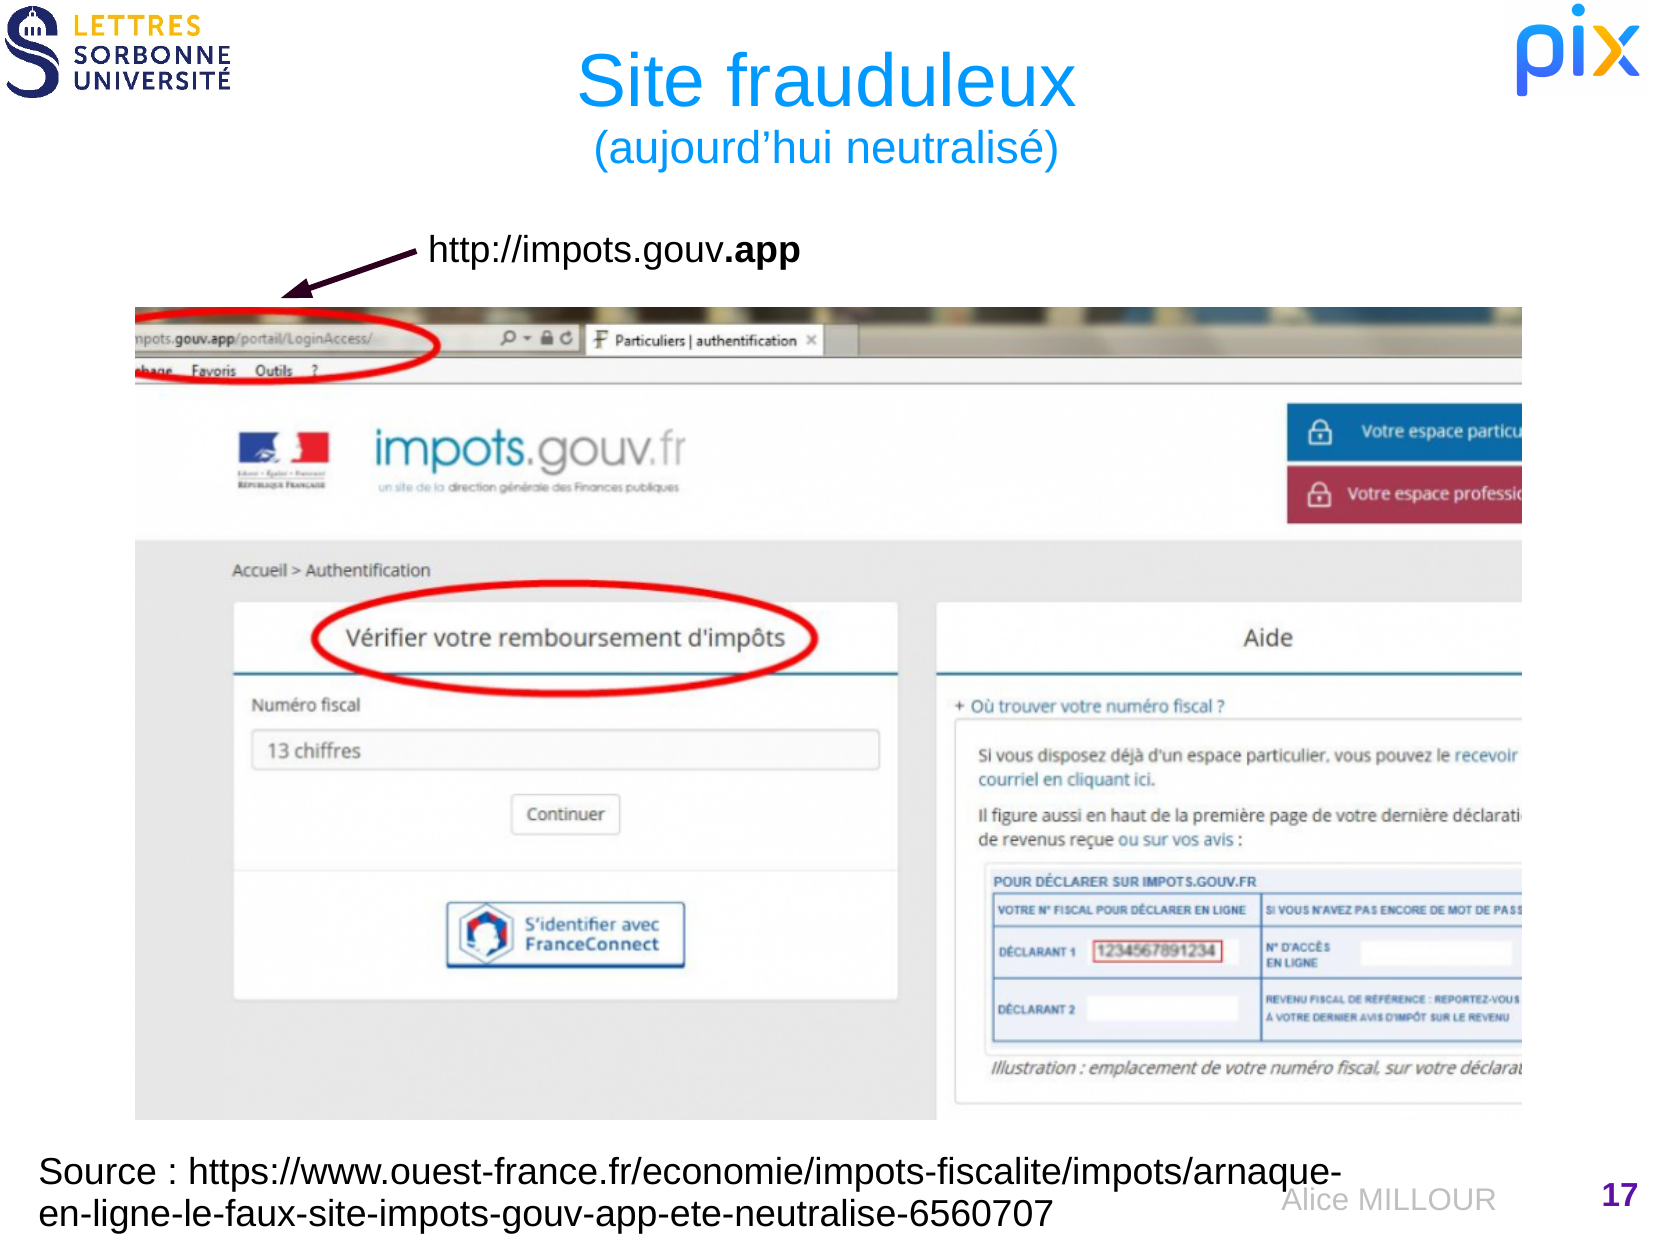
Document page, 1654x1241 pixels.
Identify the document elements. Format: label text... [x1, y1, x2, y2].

text_box http://impots.gouv.app [413, 221, 1223, 279]
title Site frauduleux (aujourd’hui neutralisé) [82, 2, 1571, 210]
picture [1571, 2, 1648, 98]
picture [135, 307, 1522, 1120]
text_box Source : https://www.ouest-france.fr/economie/impots-fiscalite/impots/arnaque-en-ligne-le-faux-site-impots-gouv-app-ete-neutralise-6560707 [23, 1142, 1400, 1241]
picture [5, 6, 82, 98]
